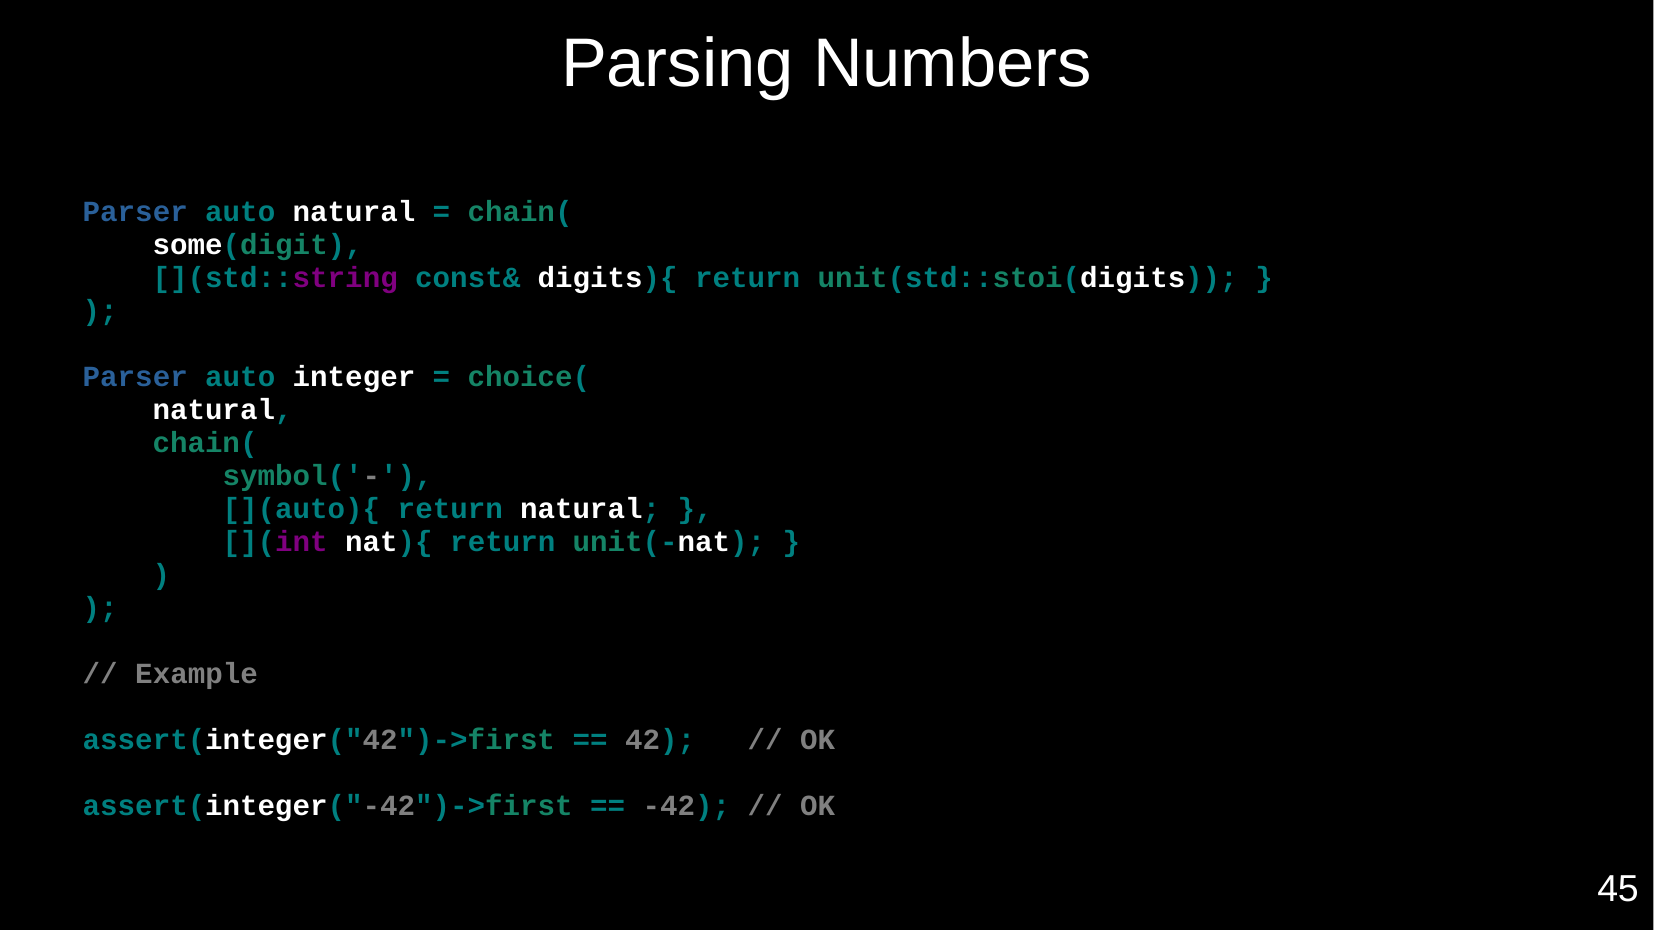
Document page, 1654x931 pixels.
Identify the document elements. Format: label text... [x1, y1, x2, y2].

title Parsing Numbers [82, 4, 1571, 121]
text_box <number> [1024, 860, 1654, 931]
subtitle Parser auto natural = chain( some(digit), [](std::string const& digits){ return unit(std::stoi(digits)); } ); Parser auto integer = choice( natural, chain( symbol('-'), [](auto){ return natural; }, [](int nat){ return unit(-nat); } ) ); // Example assert(integer("42")->first == 42); // OK assert(integer("-42")->first == -42); // OK [82, 133, 1571, 889]
